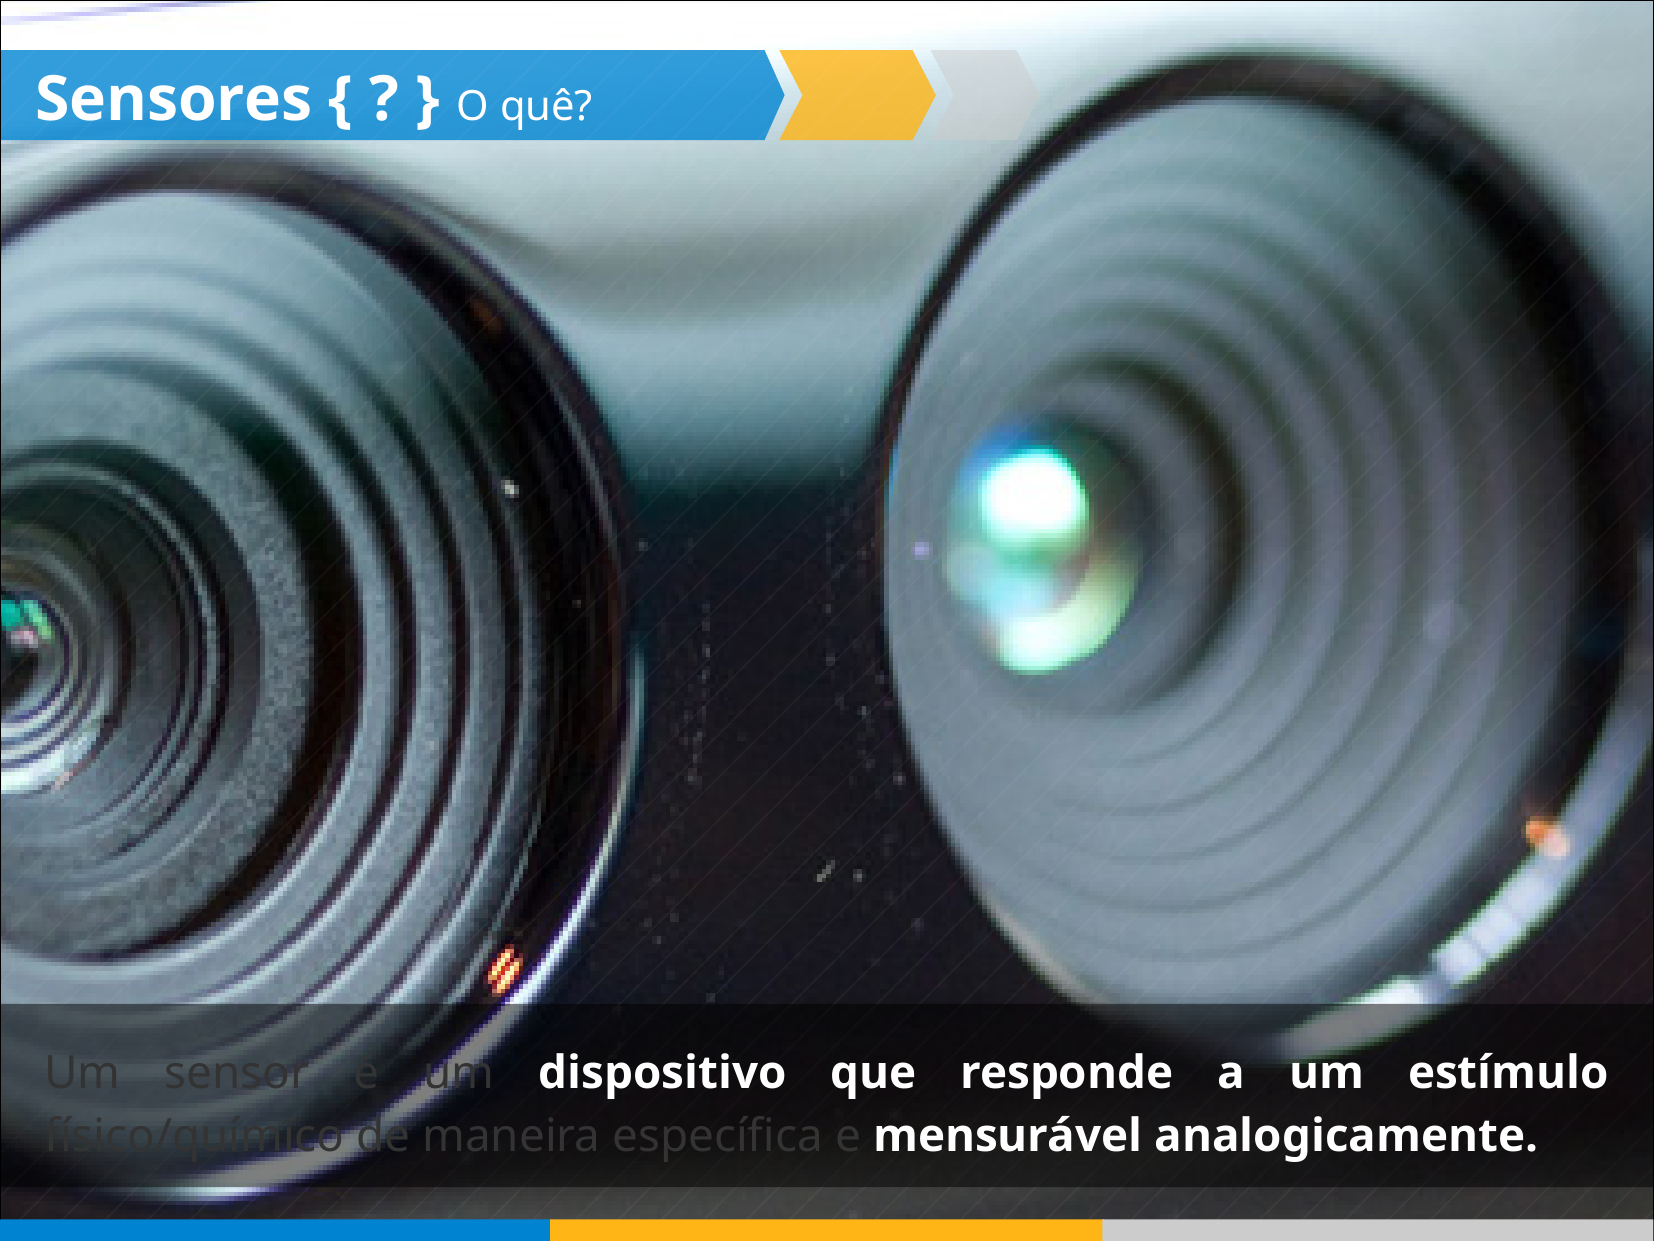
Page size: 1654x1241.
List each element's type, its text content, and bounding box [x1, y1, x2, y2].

text_box Um sensor é um dispositivo que responde a um estímulo físico/químico de maneira específica e mensurável analogicamente. [29, 1032, 1625, 1241]
text_box [0, 0, 1654, 1241]
